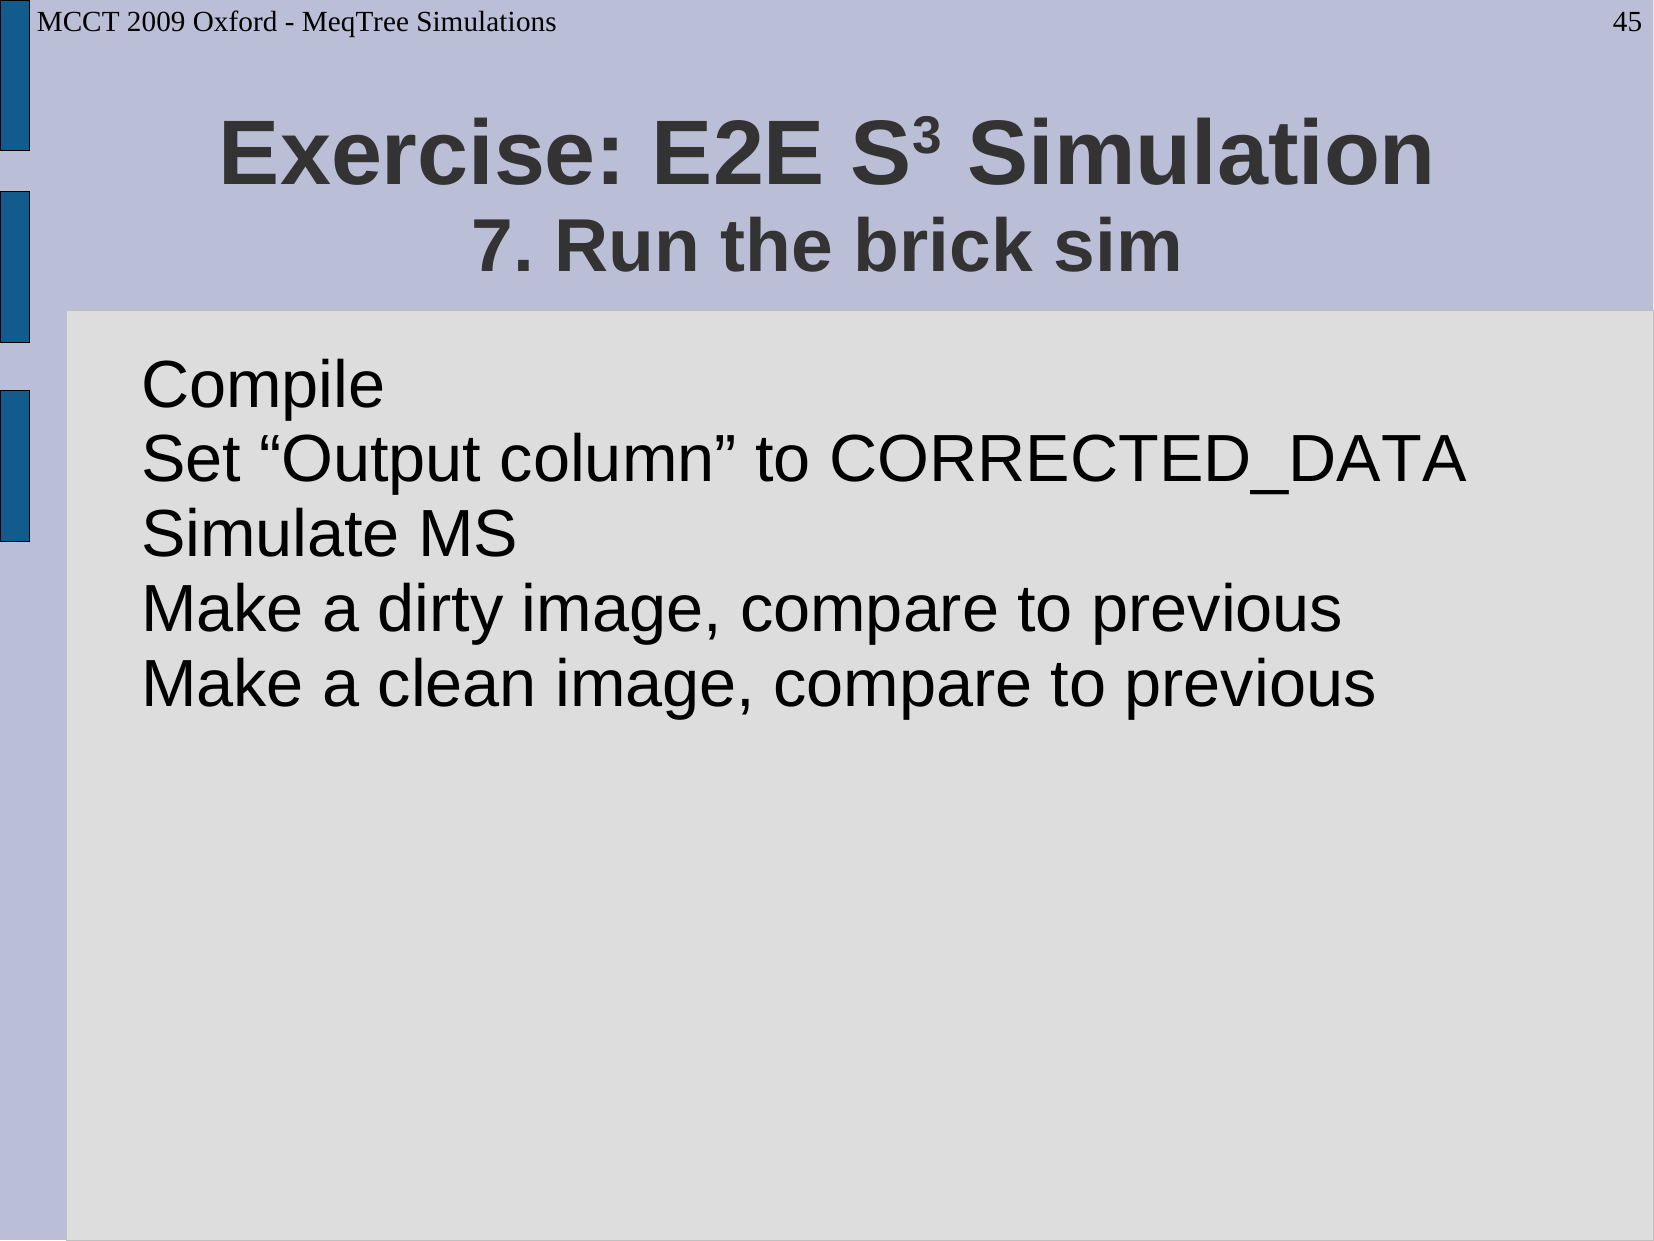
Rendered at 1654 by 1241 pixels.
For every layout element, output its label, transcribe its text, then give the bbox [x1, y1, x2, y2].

title Exercise: E2E S3 Simulation 7. Run the brick sim [121, 91, 1534, 299]
list Compile Set “Output column” to CORRECTED_DATA Simulate MS Make a dirty image, compare to previous Make a clean image, compare to previous [123, 346, 1595, 1128]
